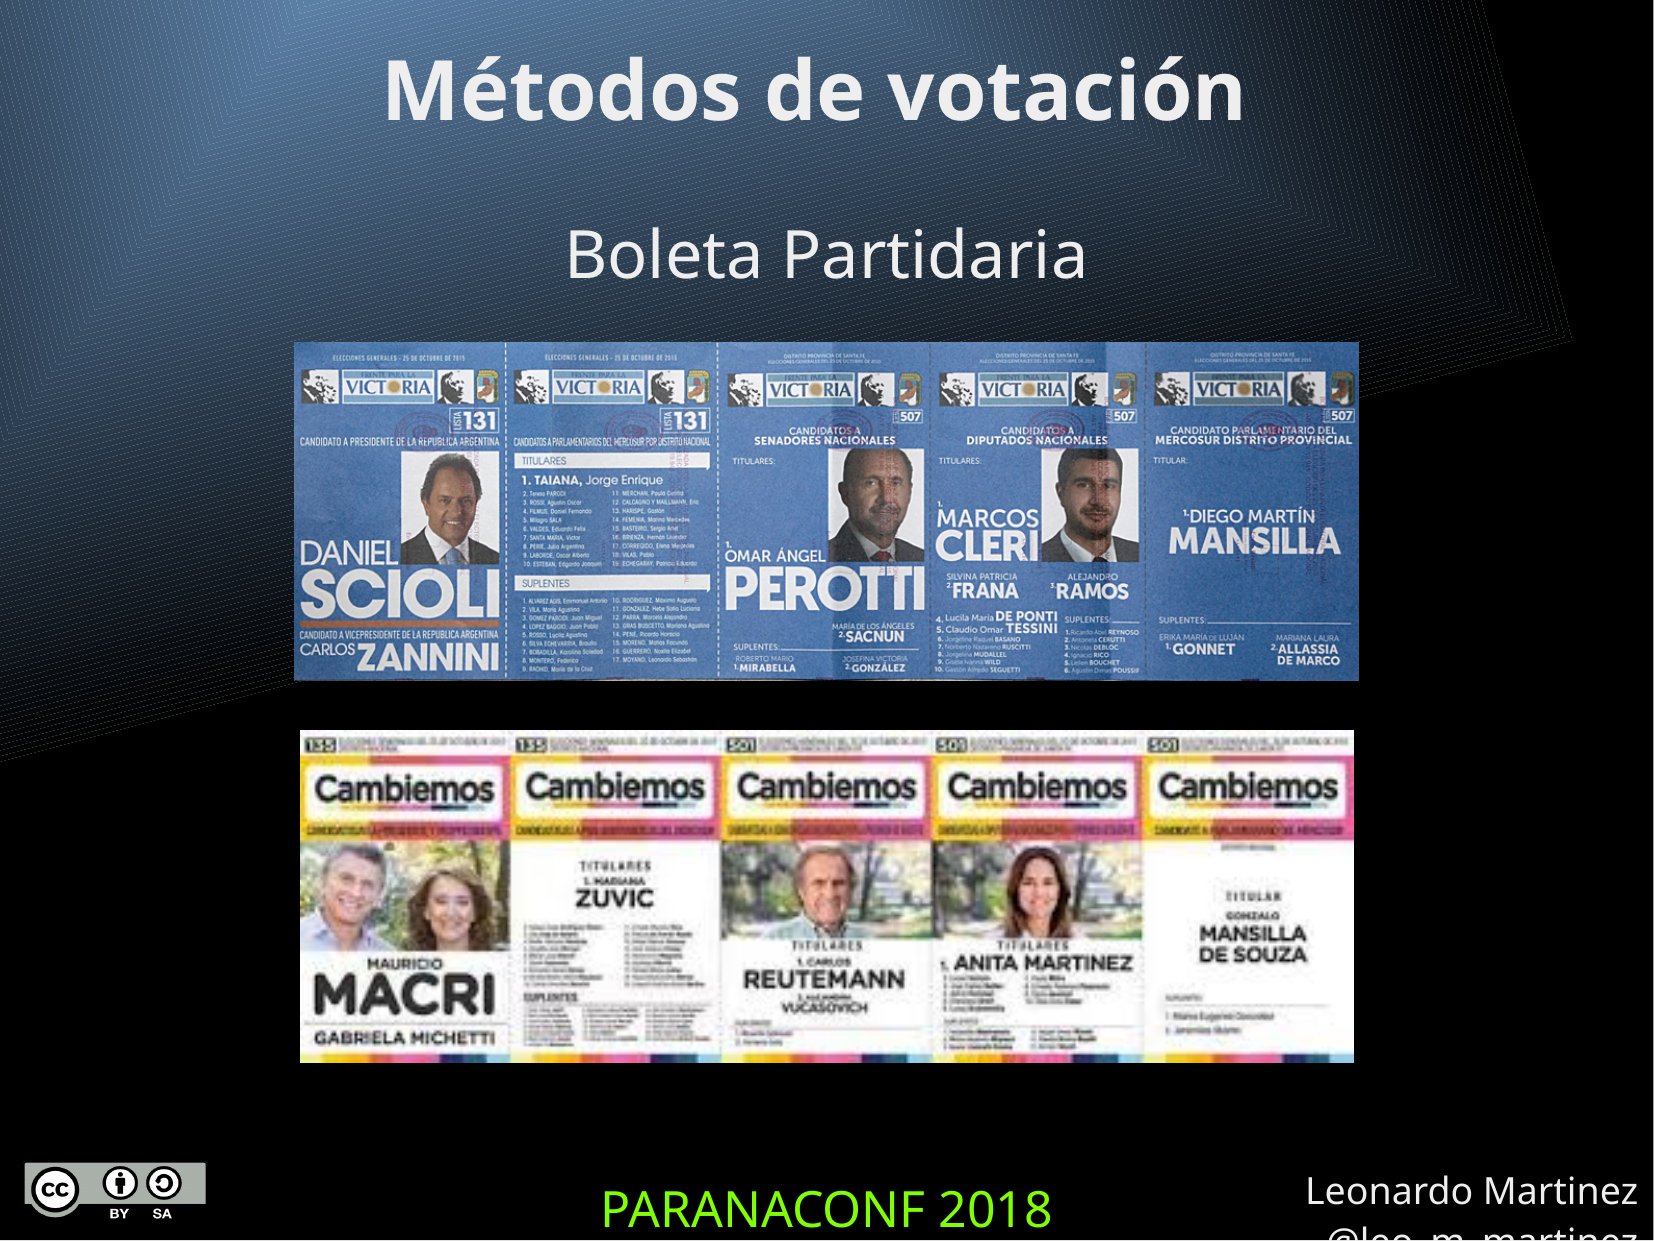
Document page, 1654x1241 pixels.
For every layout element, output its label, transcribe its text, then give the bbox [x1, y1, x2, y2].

title Métodos de votación [23, 29, 1607, 148]
title Boleta Partidaria [112, 209, 1542, 296]
picture [300, 730, 1354, 1063]
title PARANACONF 2018 [563, 1187, 1090, 1229]
picture [23, 1161, 207, 1222]
picture [294, 342, 1359, 681]
text_box Leonardo Martinez @leo_m_martinez [1204, 1157, 1654, 1241]
